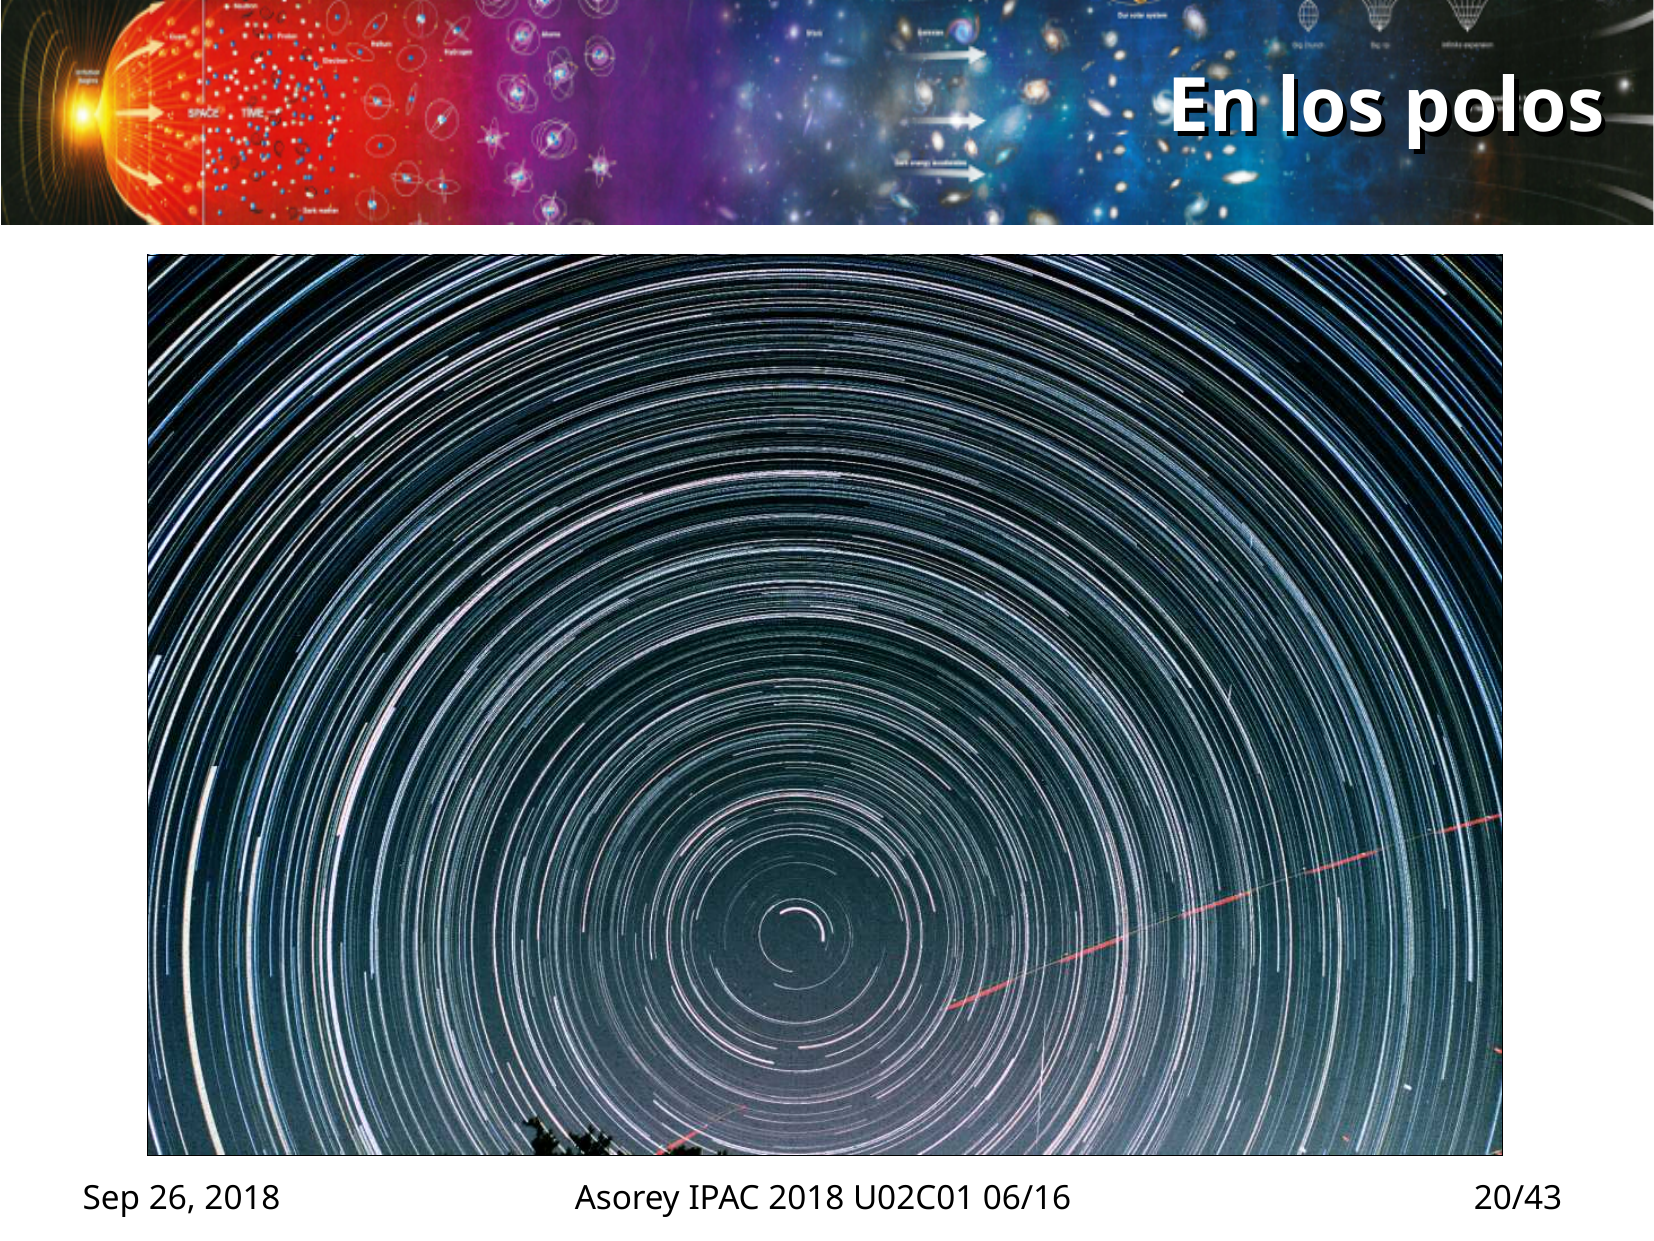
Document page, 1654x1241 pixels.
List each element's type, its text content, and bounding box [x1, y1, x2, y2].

picture [147, 254, 1503, 1156]
title En los polos [45, 15, 1606, 191]
picture [1, 0, 1654, 225]
